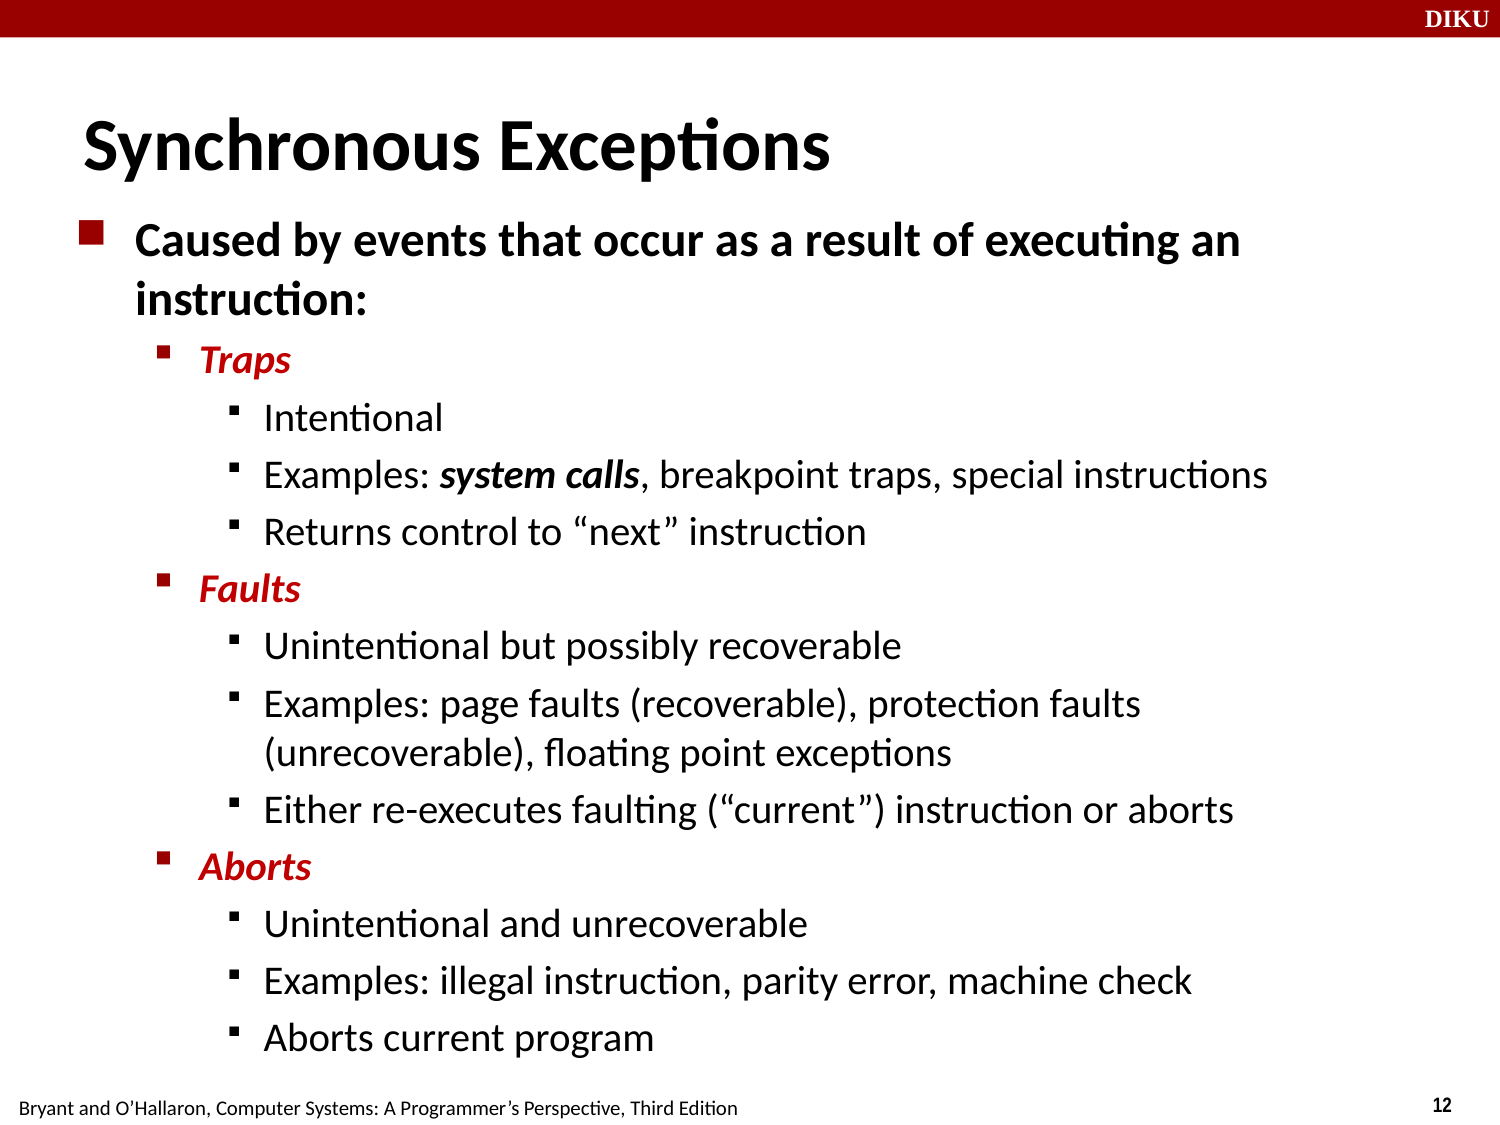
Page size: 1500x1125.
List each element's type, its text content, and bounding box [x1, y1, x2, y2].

text_box Synchronous Exceptions [68, 93, 1188, 188]
text_box Caused by events that occur as a result of executing an instruction: Traps Intentional Examples: system calls, breakpoint traps, special instructions Returns control to “next” instruction Faults Unintentional but possibly recoverable Examples: page faults (recoverable), protection faults (unrecoverable), floating point exceptions Either re-executes faulting (“current”) instruction or aborts Aborts Unintentional and unrecoverable Examples: illegal instruction, parity error, machine check Aborts current program [65, 199, 1361, 1075]
